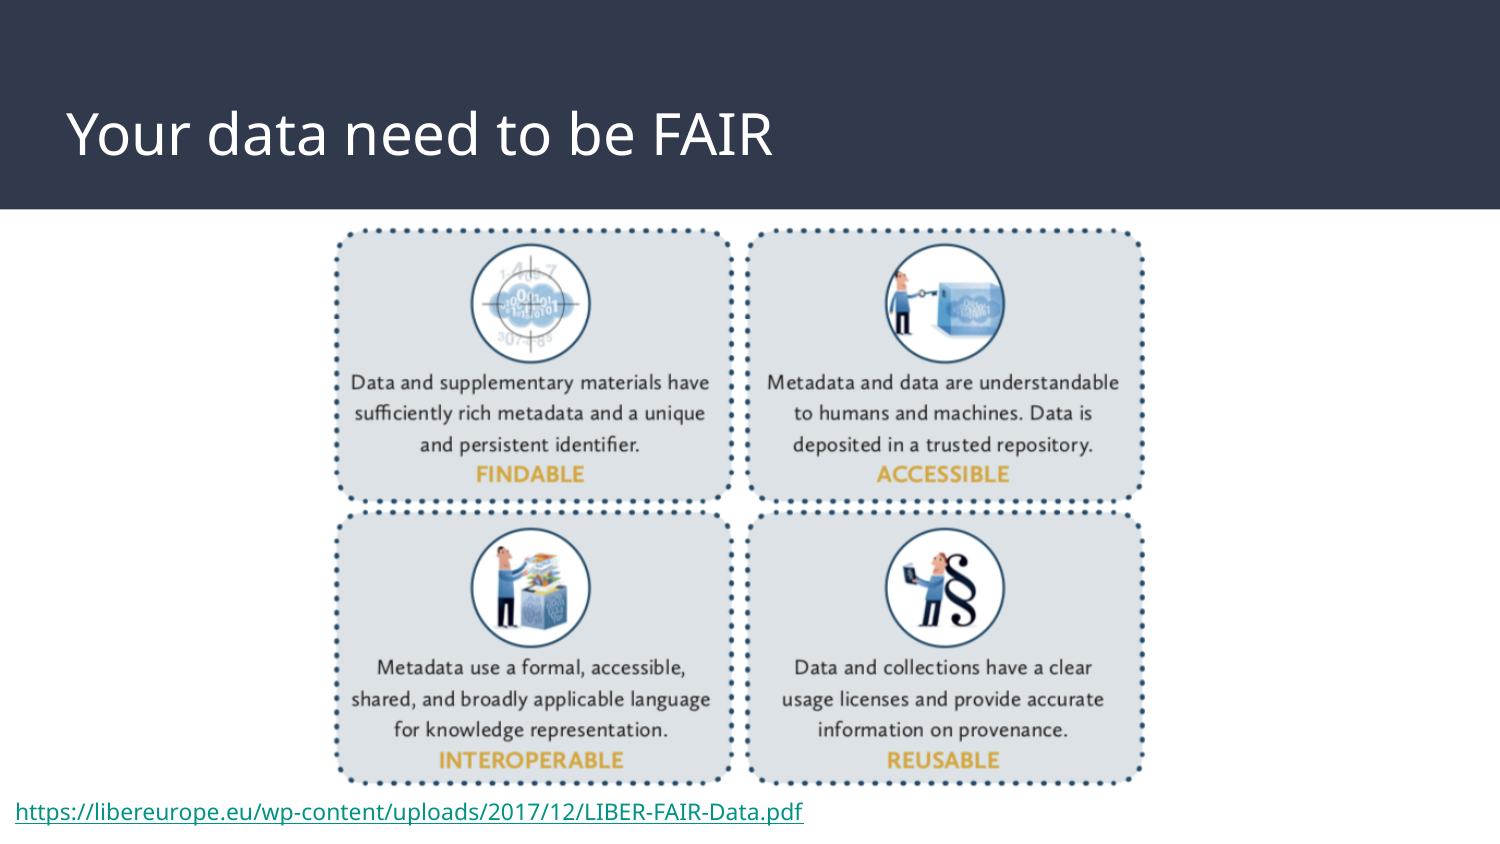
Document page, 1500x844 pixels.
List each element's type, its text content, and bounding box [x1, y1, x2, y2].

title Your data need to be FAIR [51, 82, 1449, 185]
text_box https://libereurope.eu/wp-content/uploads/2017/12/LIBER-FAIR-Data.pdf [0, 782, 1269, 844]
picture [271, 212, 1229, 782]
